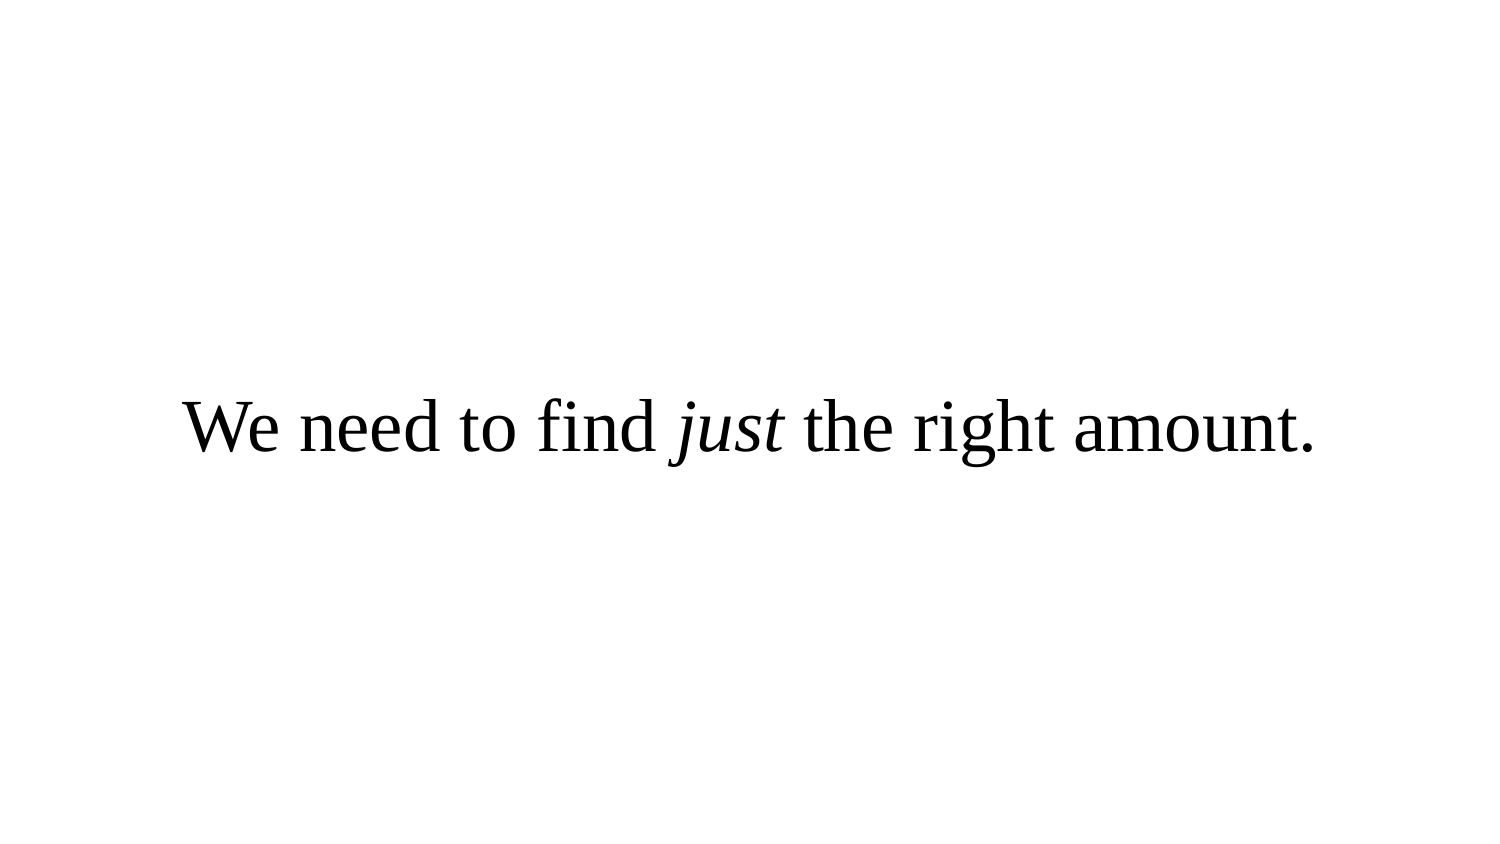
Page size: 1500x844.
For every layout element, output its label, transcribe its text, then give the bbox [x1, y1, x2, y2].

title We need to find just the right amount. [51, 352, 1449, 491]
